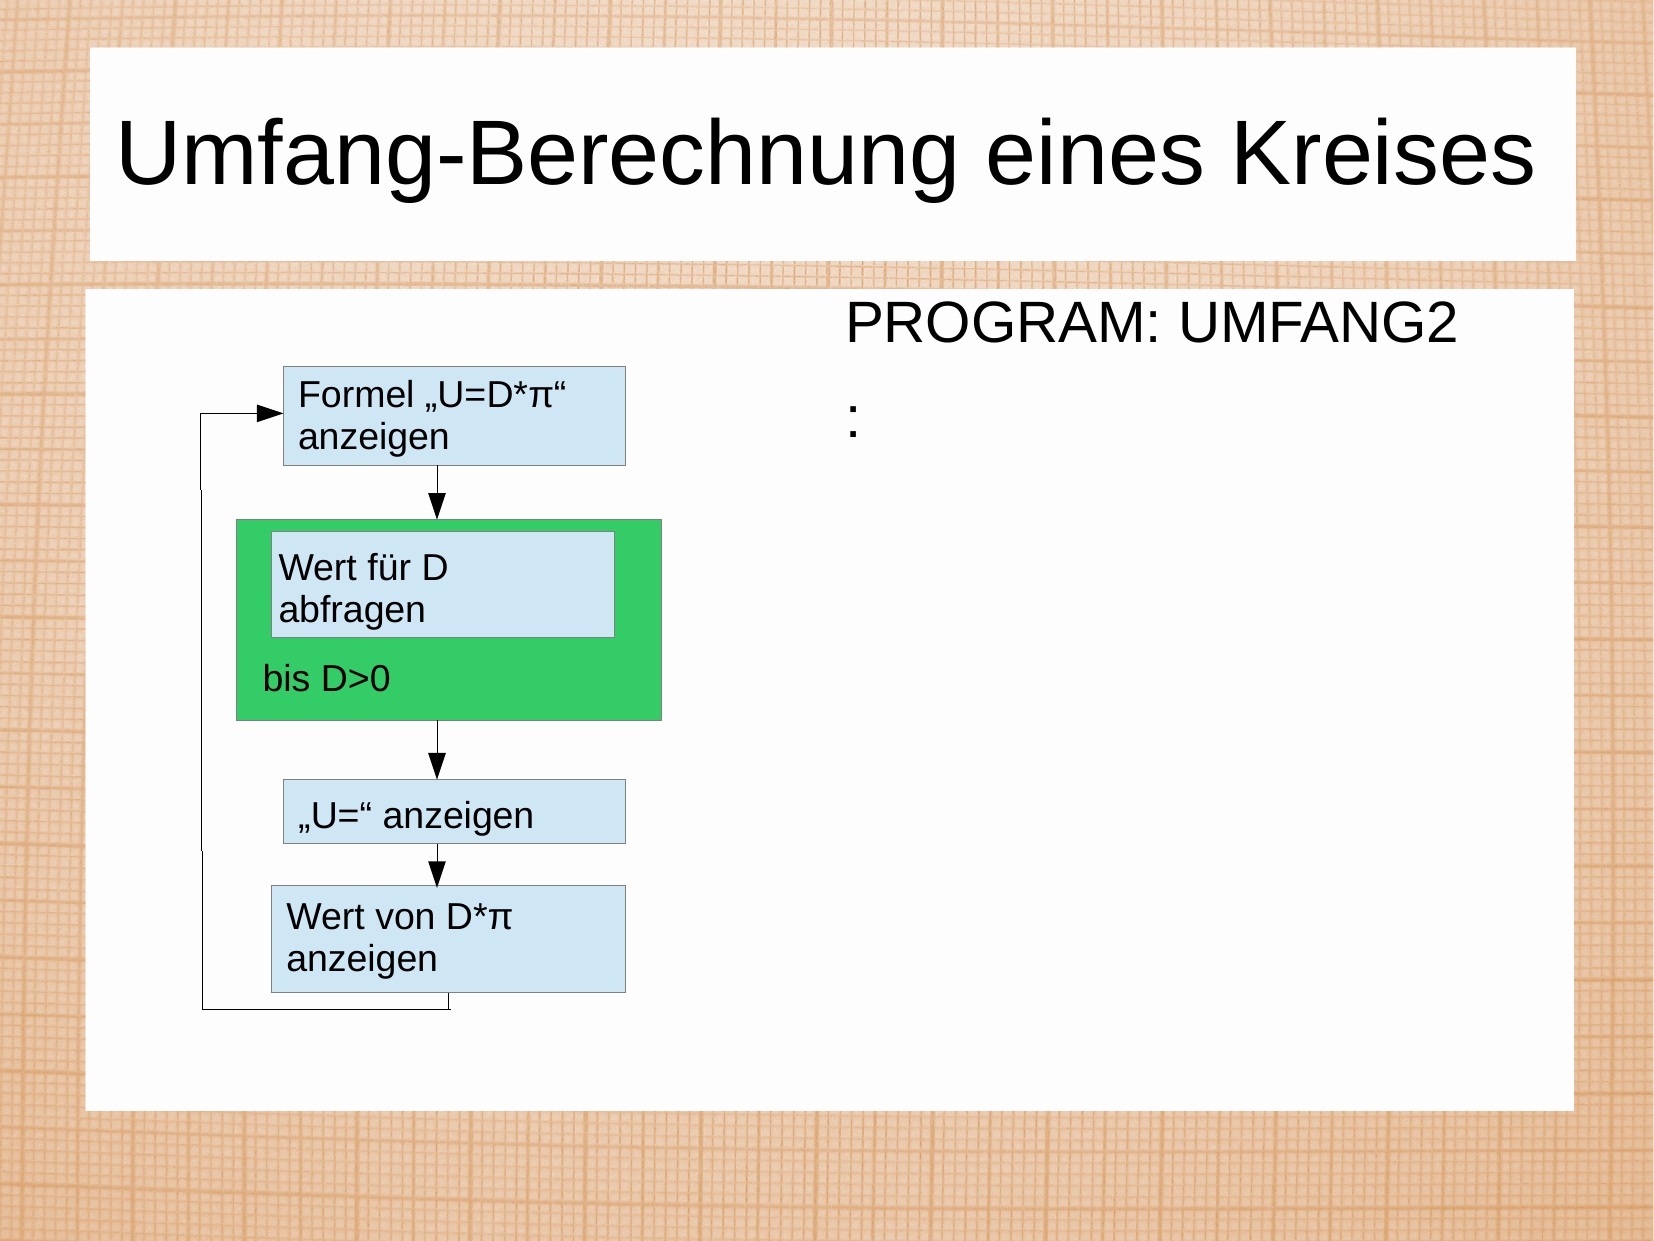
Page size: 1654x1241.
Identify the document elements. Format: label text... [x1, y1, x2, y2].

text_box bis D>0 [248, 649, 638, 707]
text_box Wert für D abfragen [263, 538, 607, 638]
title Umfang-Berechnung eines Kreises [82, 49, 1571, 257]
text_box [271, 987, 626, 993]
text_box „U=“ anzeigen [283, 786, 615, 844]
list PROGRAM: UMFANG2 : [845, 290, 1572, 1109]
text_box Wert von D*π anzeigen [271, 887, 626, 987]
text_box [236, 519, 662, 721]
text_box Formel „U=D*π“ anzeigen [283, 366, 638, 466]
text_box [283, 779, 626, 844]
picture [0, 0, 1654, 1241]
